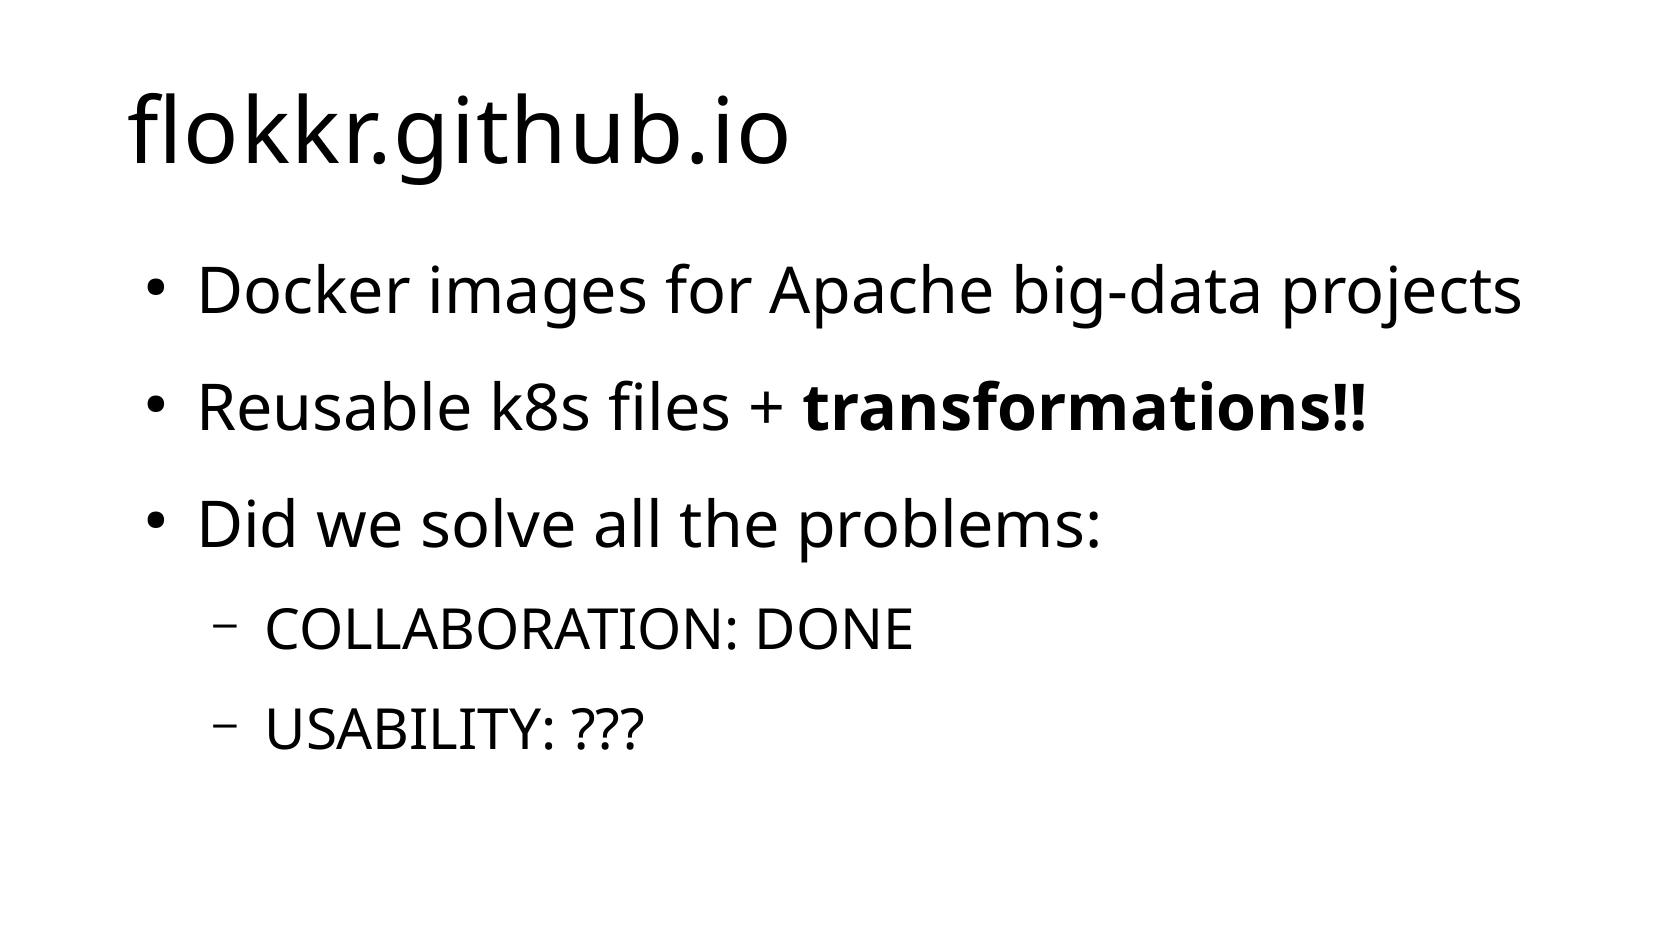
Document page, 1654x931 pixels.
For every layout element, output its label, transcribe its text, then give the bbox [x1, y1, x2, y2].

title flokkr.github.io [127, 69, 1654, 187]
list Docker images for Apache big-data projects Reusable k8s files + transformations!! Did we solve all the problems: COLLABORATION: DONE USABILITY: ??? [127, 244, 1527, 784]
